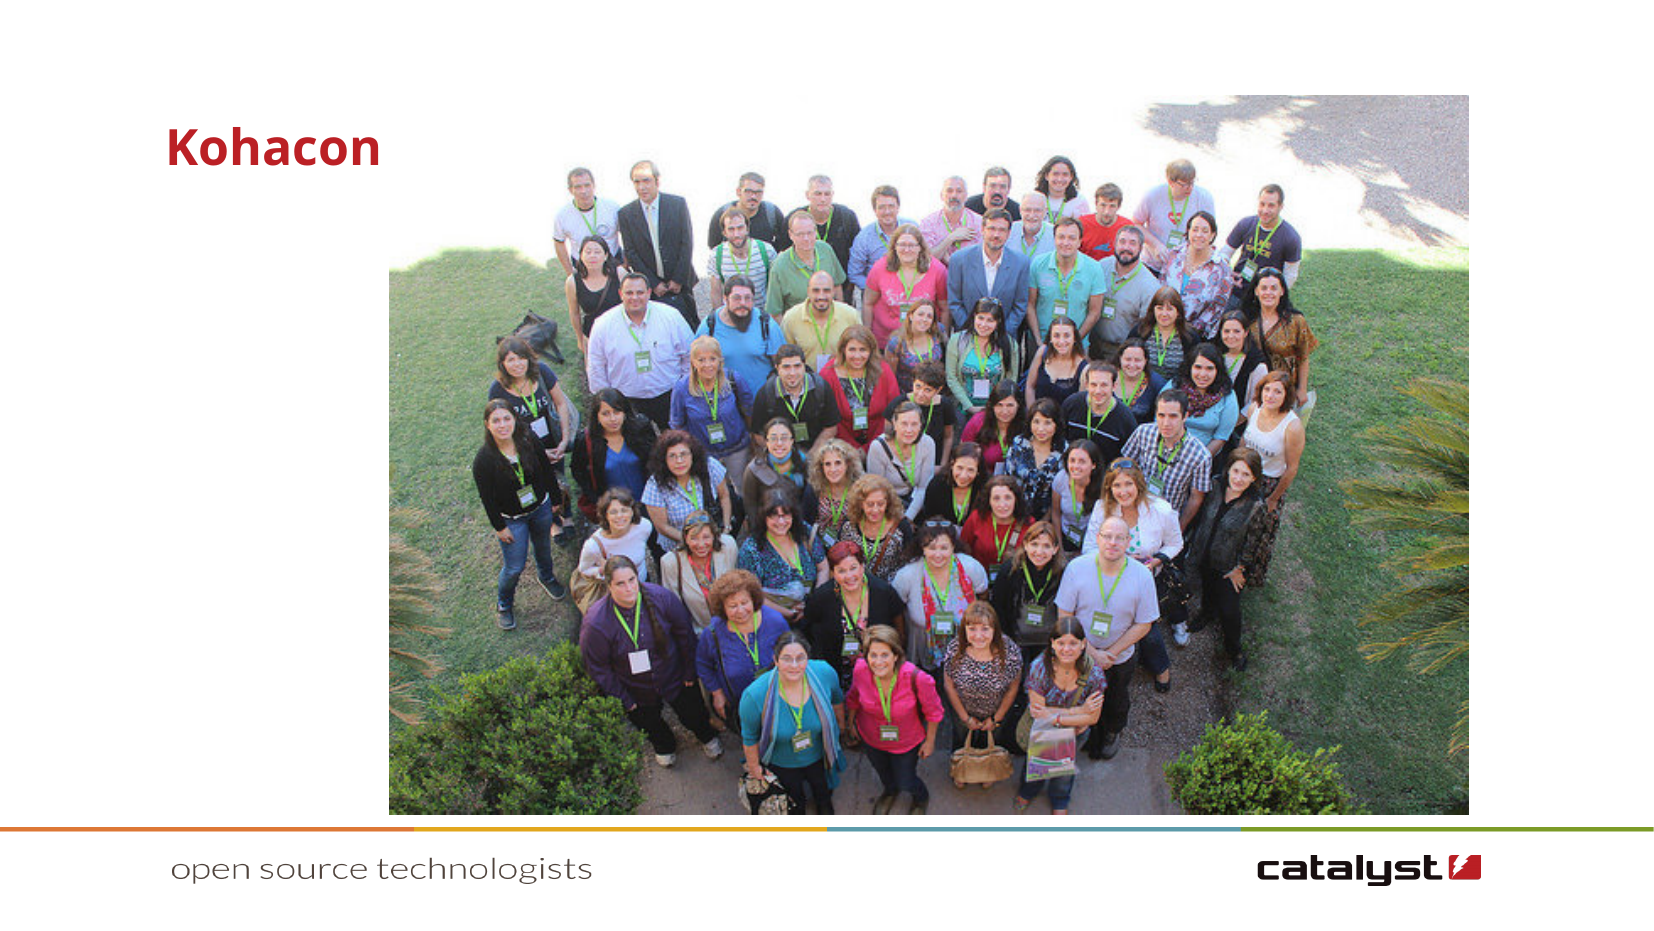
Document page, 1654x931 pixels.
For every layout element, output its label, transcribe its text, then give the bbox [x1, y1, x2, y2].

picture [0, 827, 1654, 886]
title Kohacon [165, 68, 1489, 224]
picture [389, 95, 1469, 815]
